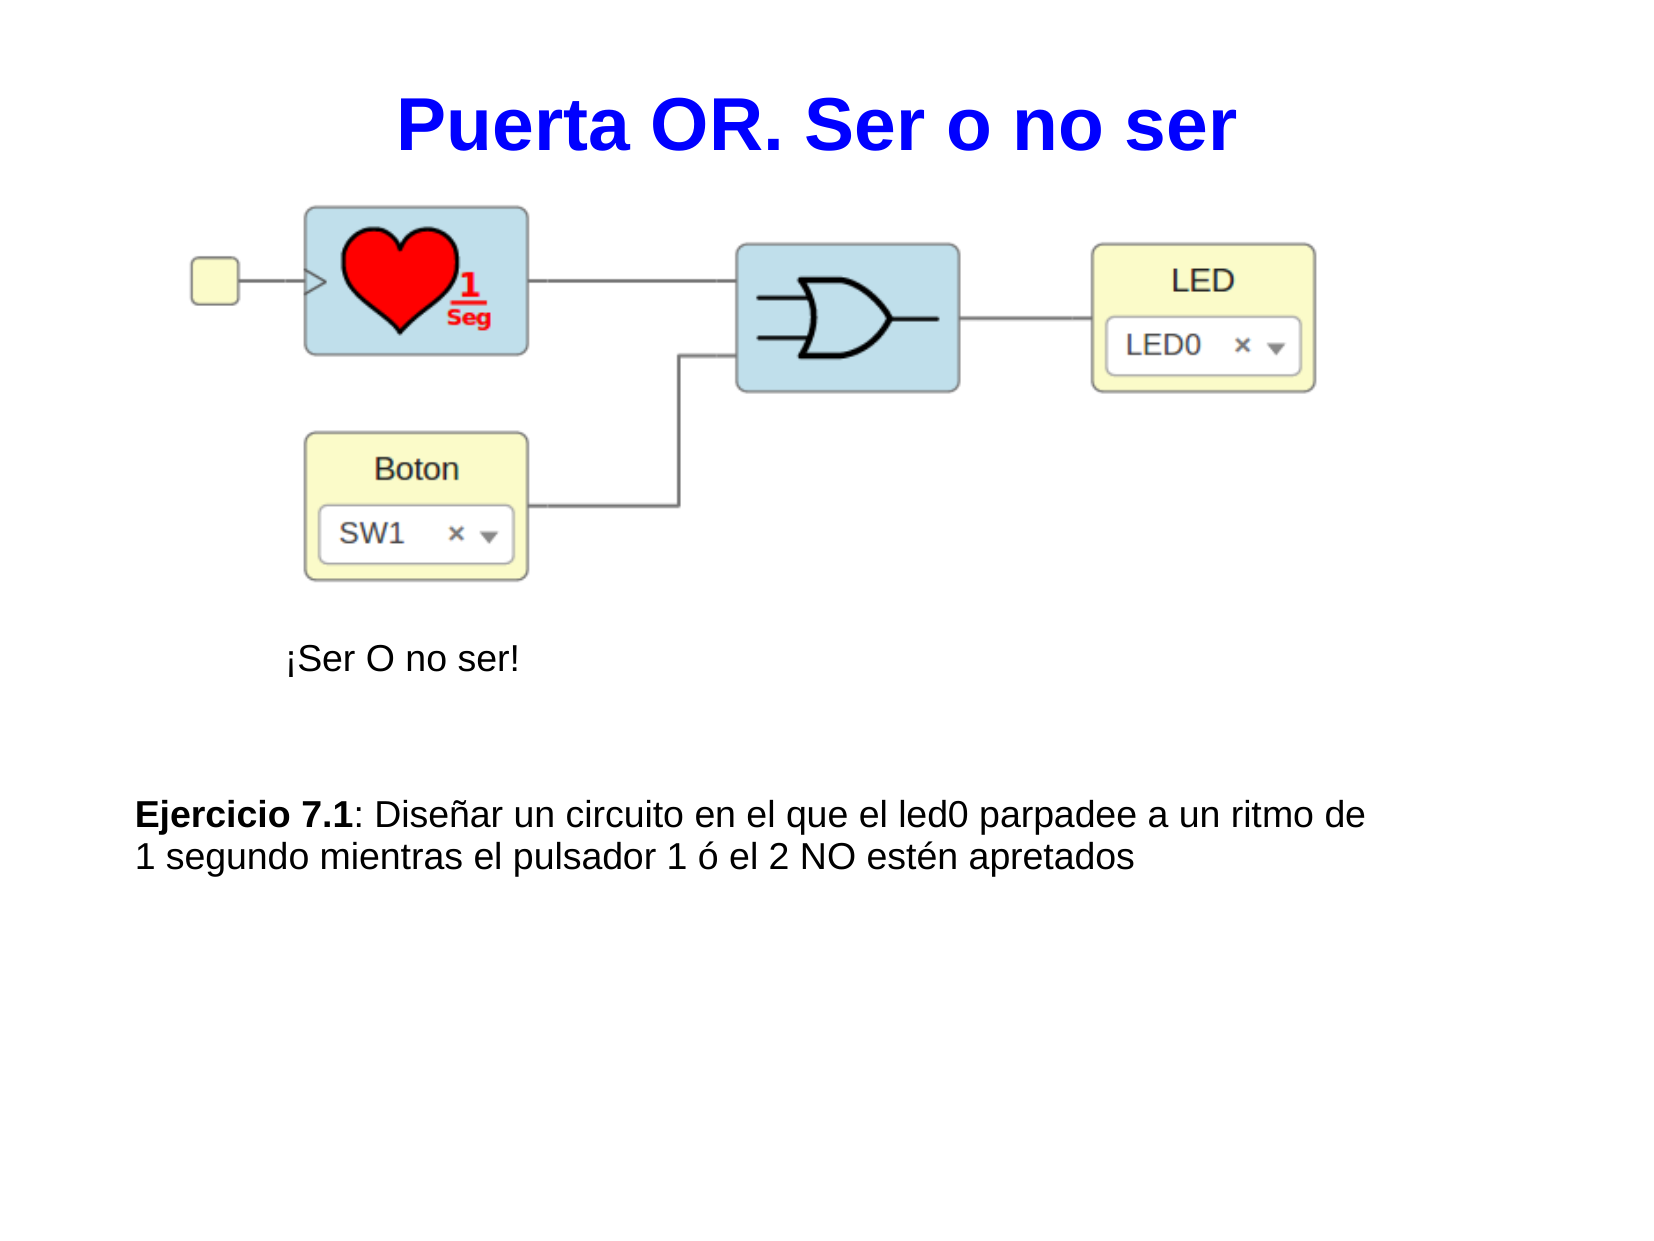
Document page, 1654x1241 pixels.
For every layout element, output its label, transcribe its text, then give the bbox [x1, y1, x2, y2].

text_box Ejercicio 7.1: Diseñar un circuito en el que el led0 parpadee a un ritmo de 1 segundo mientras el pulsador 1 ó el 2 NO estén apretados [120, 786, 1392, 886]
text_box Puerta OR. Ser o no ser [90, 75, 1546, 174]
text_box ¡Ser O no ser! [270, 630, 556, 687]
picture [165, 188, 1336, 601]
